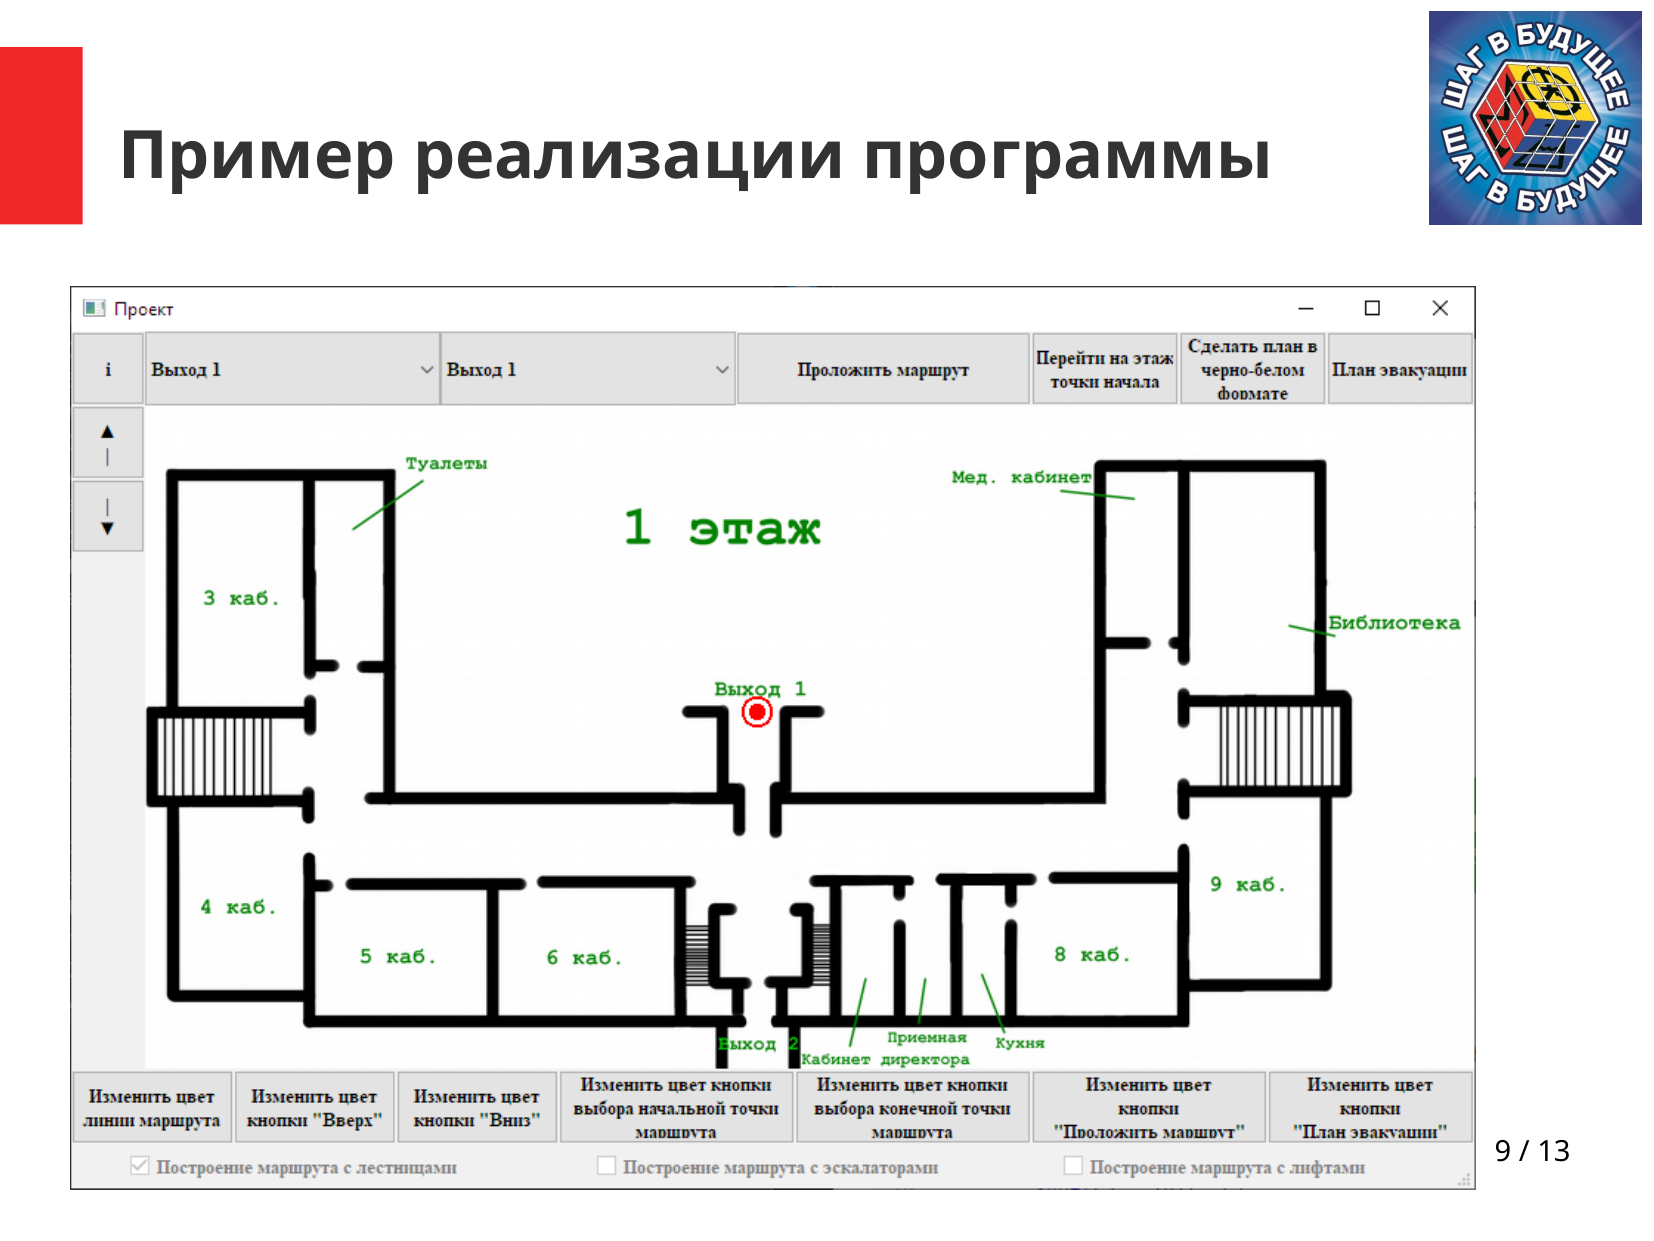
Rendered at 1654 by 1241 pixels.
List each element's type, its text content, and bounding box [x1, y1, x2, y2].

picture [70, 286, 1476, 1190]
picture [1429, 11, 1642, 225]
title Пример реализации программы [118, 27, 1571, 278]
